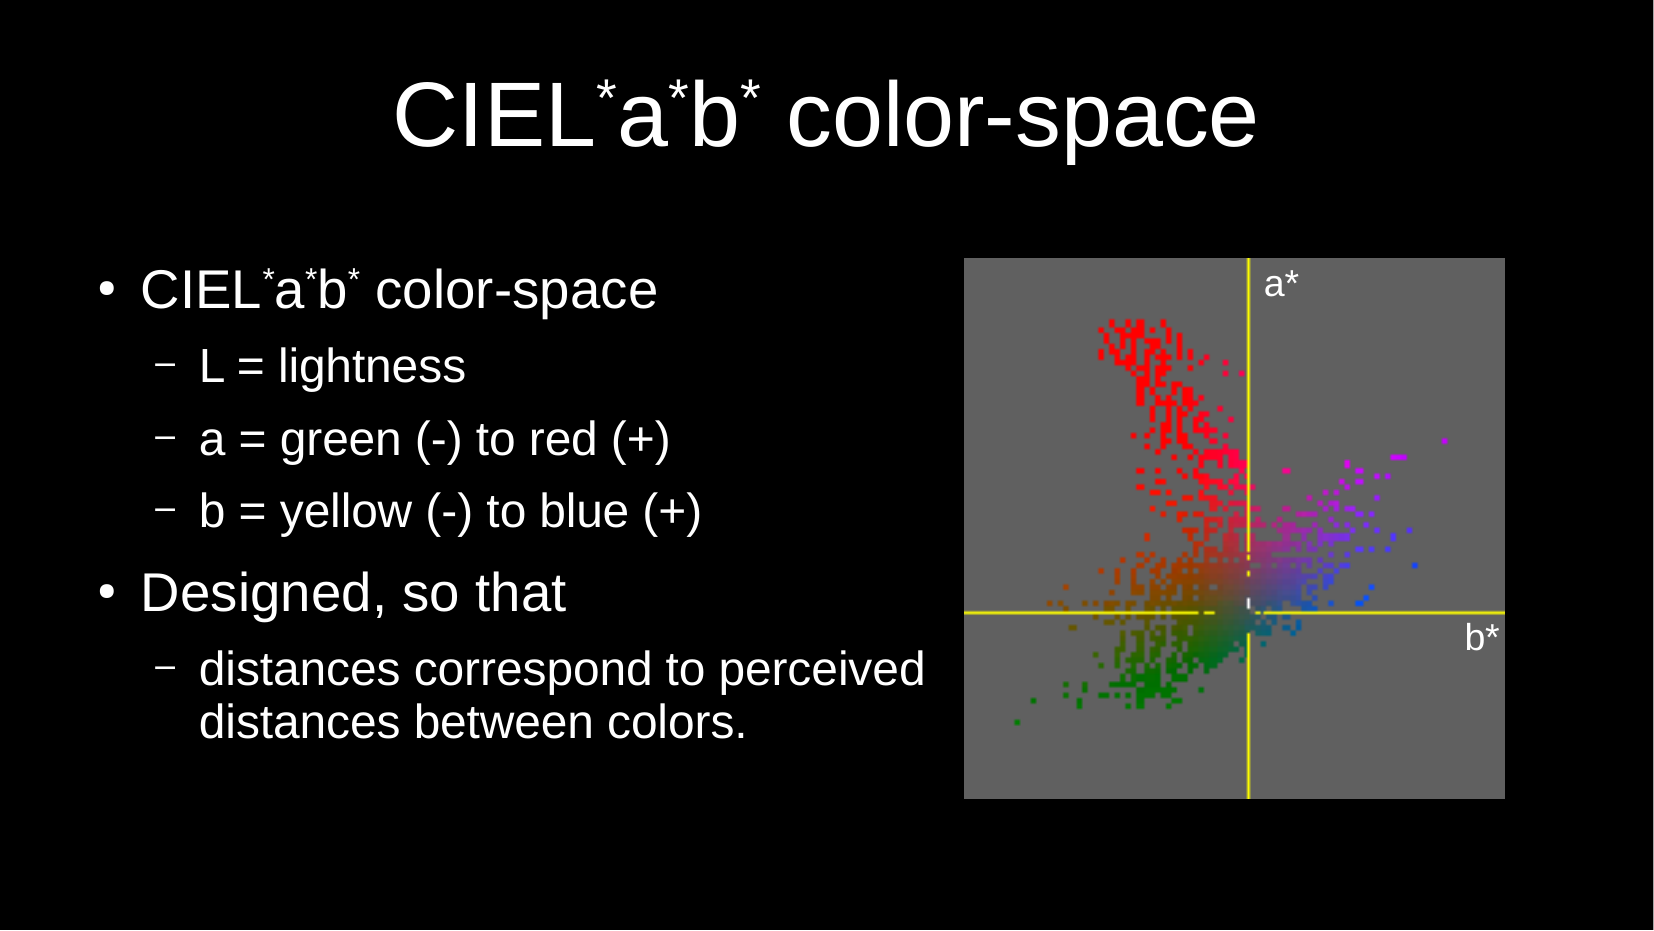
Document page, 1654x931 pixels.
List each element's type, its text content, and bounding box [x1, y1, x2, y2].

text_box b* [1429, 590, 1536, 686]
list CIEL*a*b* color-space L = lightness a = green (-) to red (+) b = yellow (-) to blue (+) Designed, so that distances correspond to perceived distances between colors. [82, 258, 934, 799]
picture [964, 258, 1505, 799]
text_box a* [1228, 236, 1335, 331]
title CIEL*a*b* color-space [82, 37, 1571, 193]
